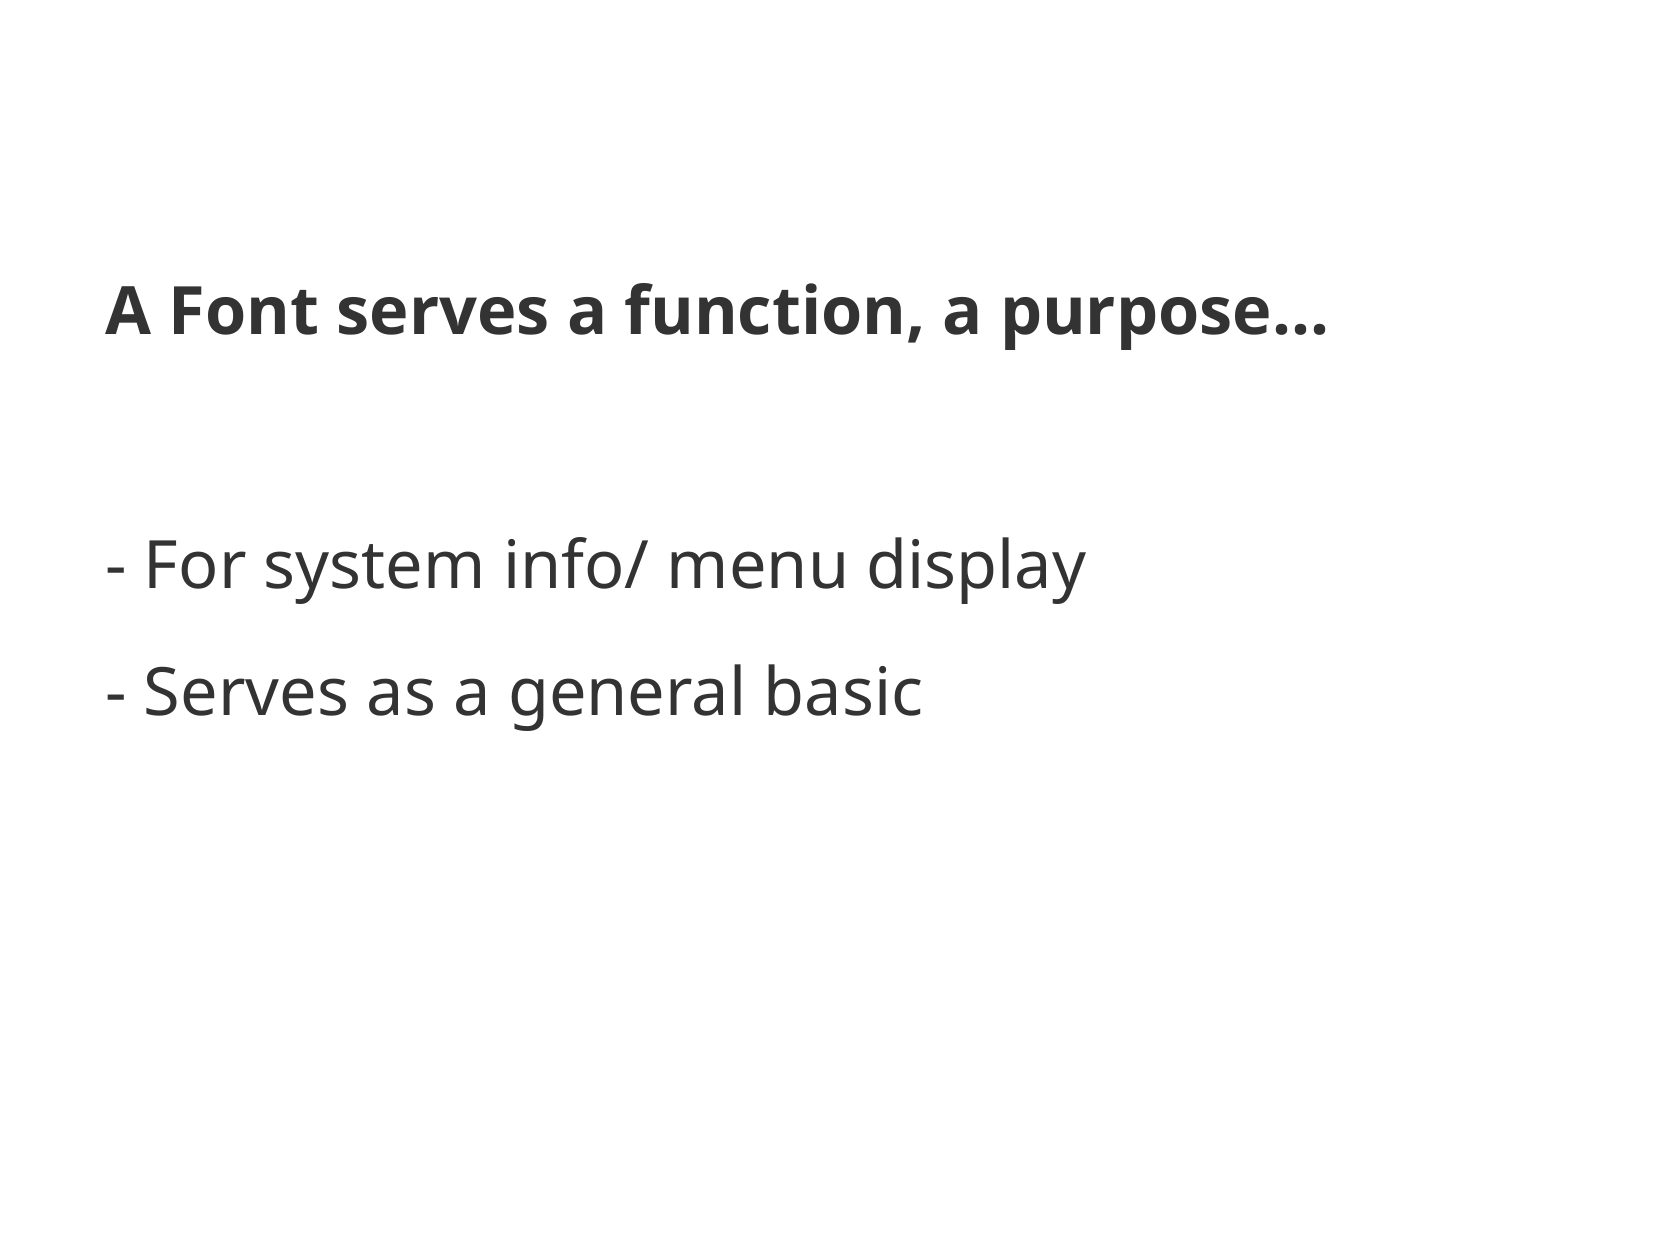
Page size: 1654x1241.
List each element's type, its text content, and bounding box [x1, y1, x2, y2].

title A Font serves a function, a purpose... - For system info/ menu display - Serves as a general basic [105, 284, 1594, 896]
